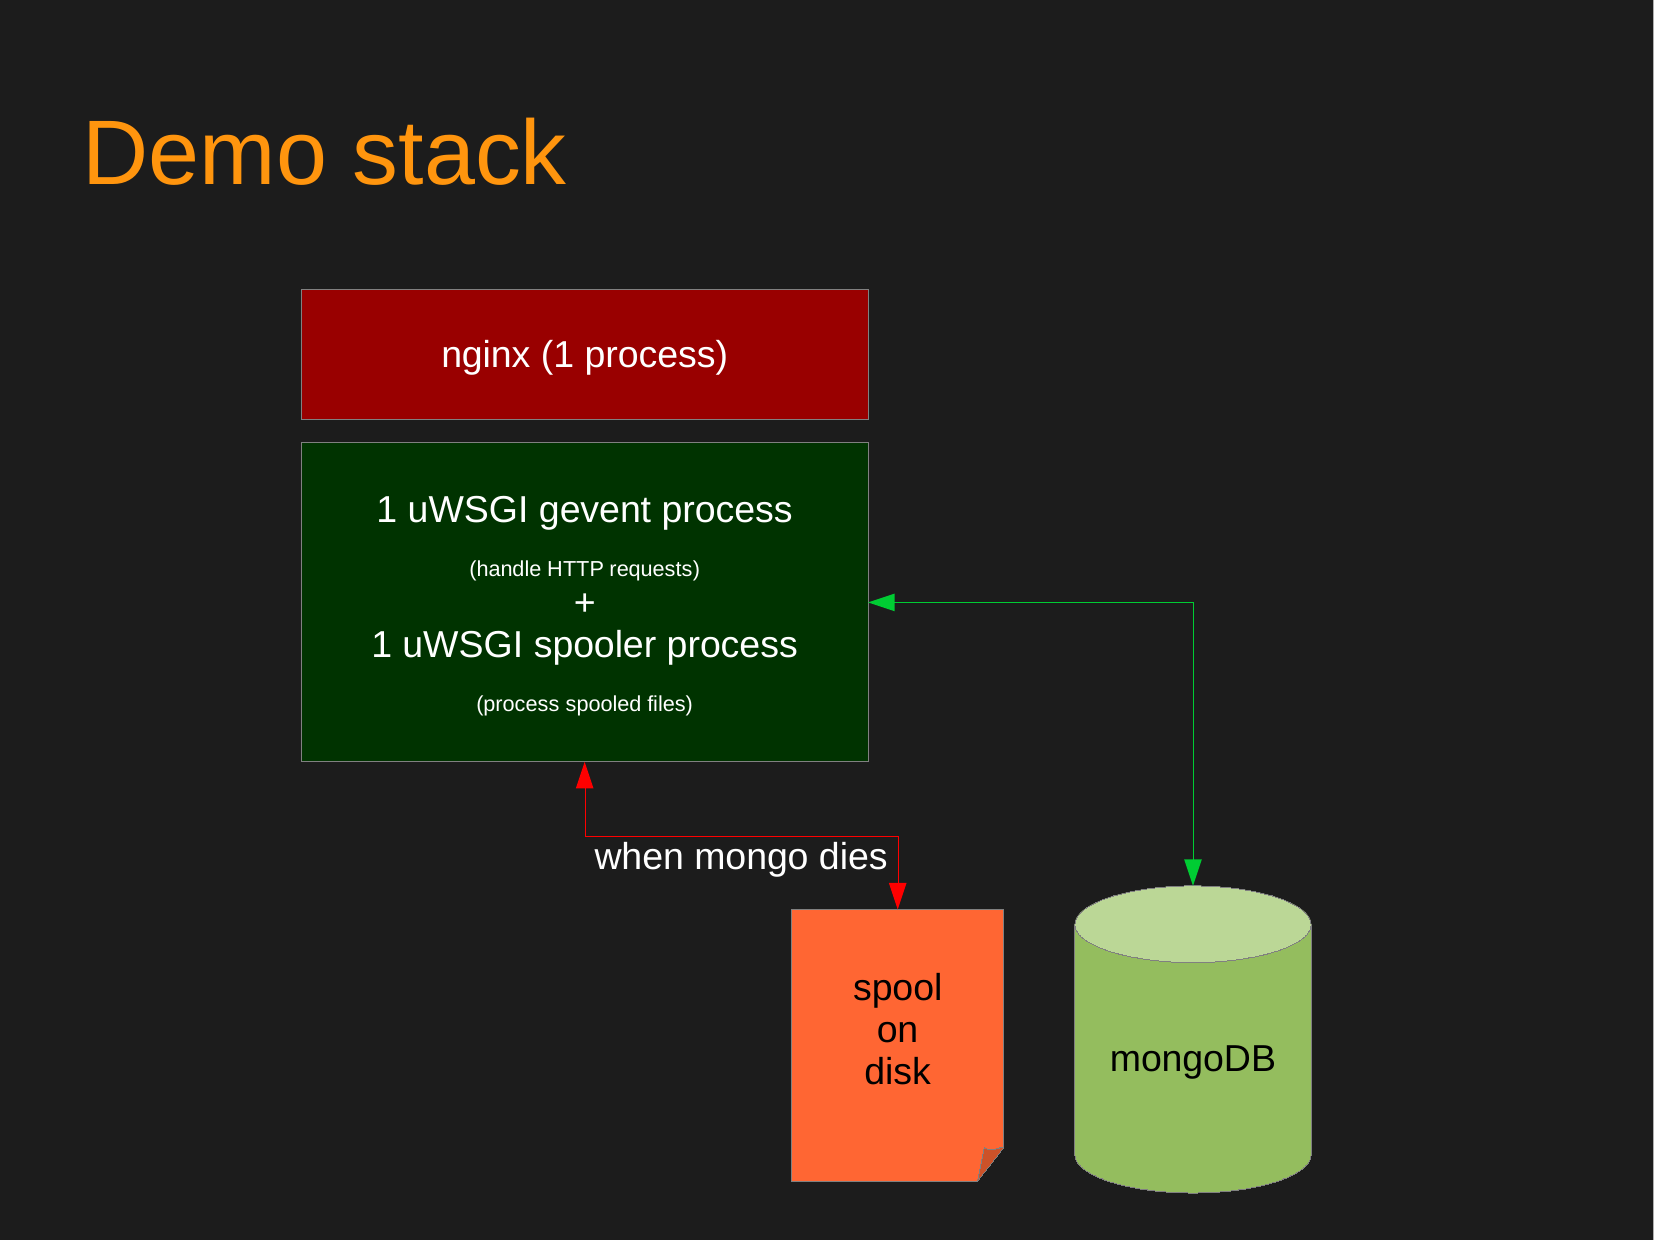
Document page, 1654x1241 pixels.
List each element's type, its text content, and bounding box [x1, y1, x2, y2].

text_box mongoDB [1074, 926, 1312, 1194]
text_box nginx (1 process) [301, 289, 869, 420]
title Demo stack [82, 49, 1571, 257]
text_box spool on disk [791, 909, 1004, 1182]
text_box 1 uWSGI gevent process (handle HTTP requests) + 1 uWSGI spooler process (process spooled files) [301, 442, 869, 762]
